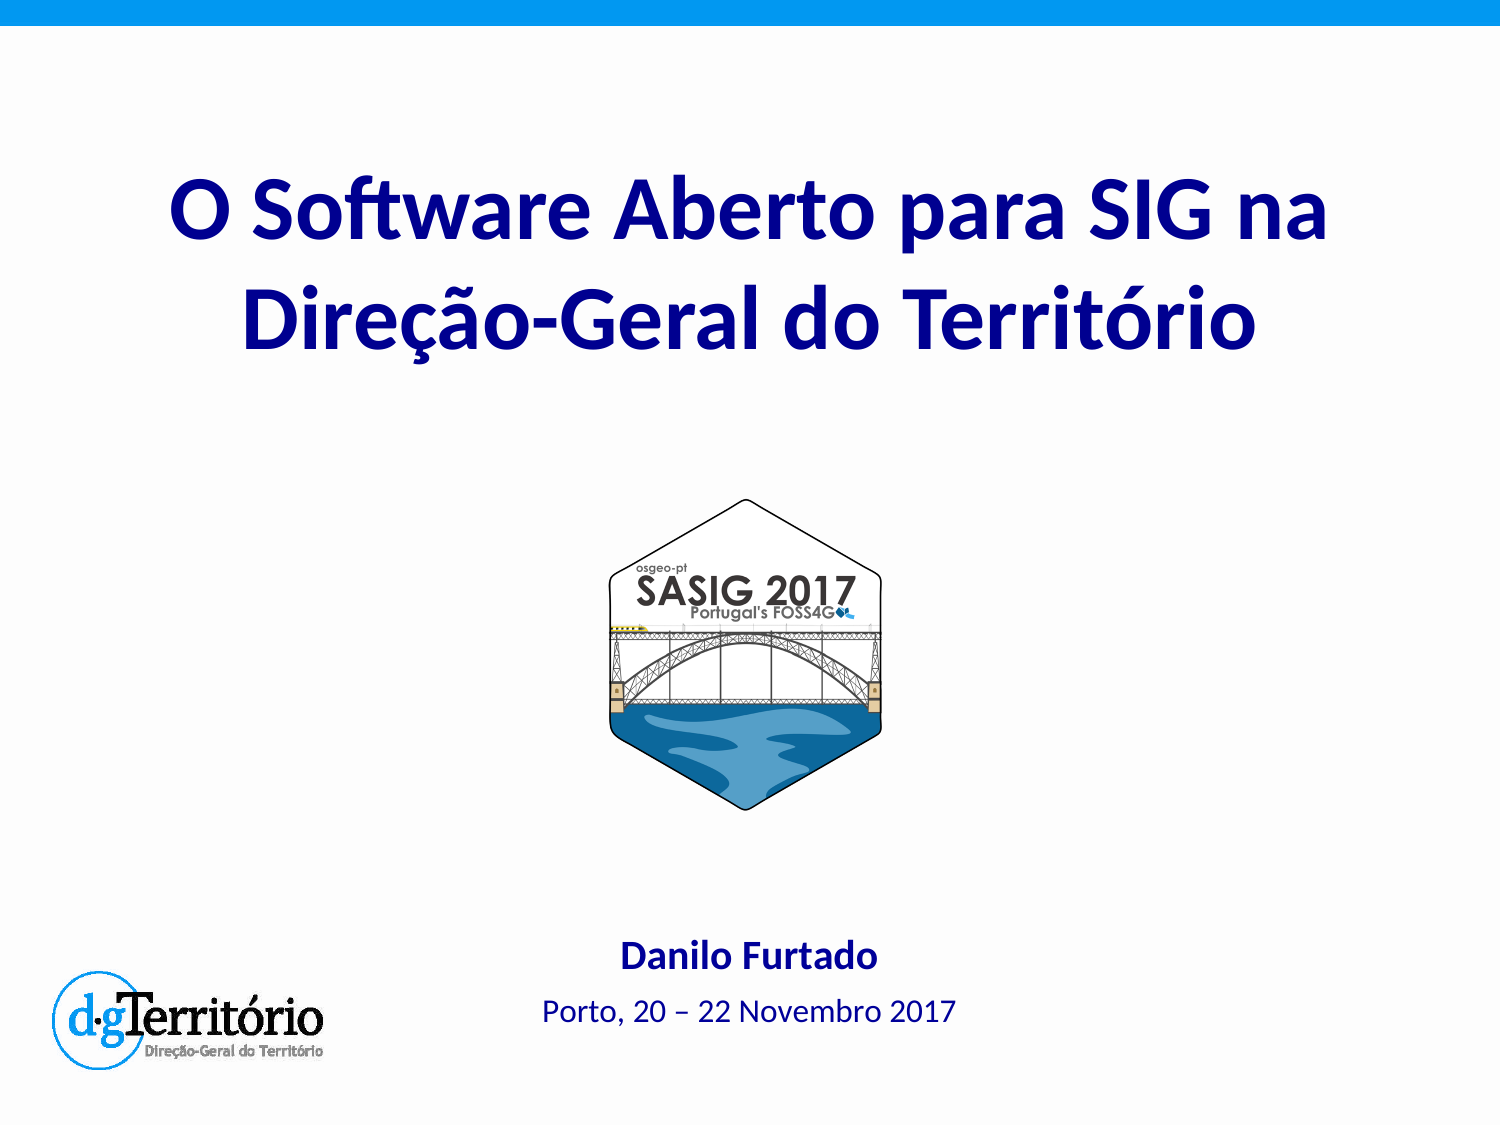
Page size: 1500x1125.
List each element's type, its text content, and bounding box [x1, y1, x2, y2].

title O Software Aberto para SIG na Direção-Geral do Território [112, 137, 1388, 379]
text_box Danilo Furtado Porto, 20 – 22 Novembro 2017 [507, 904, 992, 1038]
picture [0, 0, 1500, 1125]
